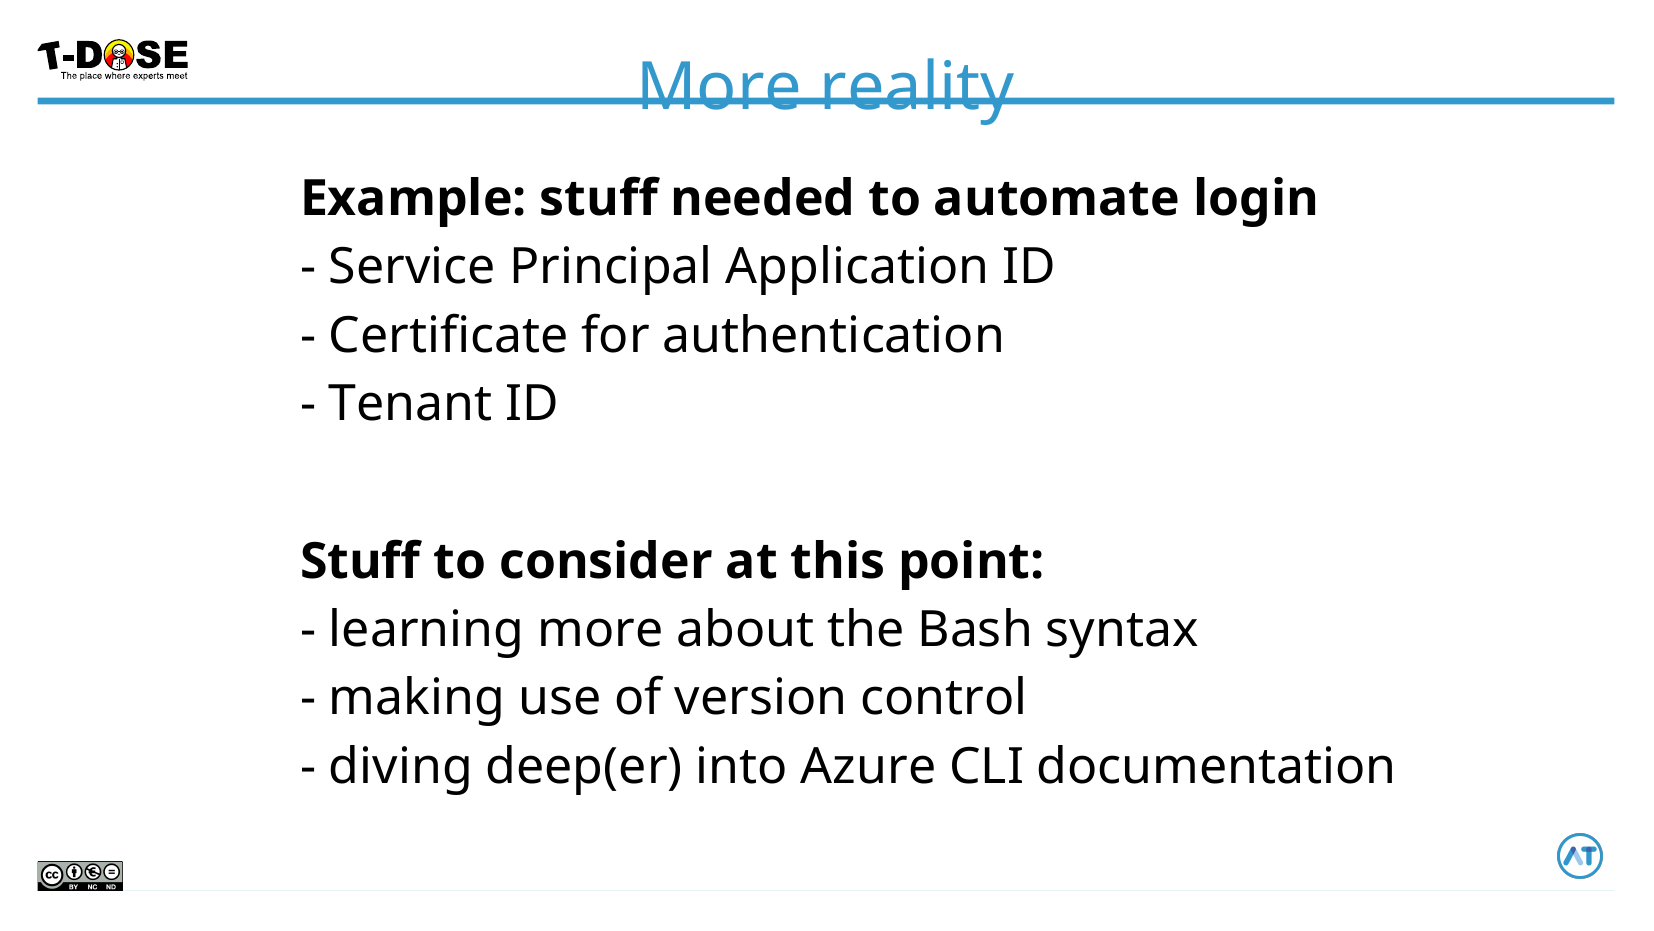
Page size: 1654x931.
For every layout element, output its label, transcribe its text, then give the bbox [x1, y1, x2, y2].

text_box Example: stuff needed to automate login - Service Principal Application ID - Certificate for authentication - Tenant ID [300, 162, 1338, 364]
picture [37, 861, 123, 891]
text_box More reality [37, 38, 1615, 106]
text_box Stuff to consider at this point: - learning more about the Bash syntax - making use of version control - diving deep(er) into Azure CLI documentation [300, 524, 1501, 726]
picture [1557, 833, 1603, 879]
